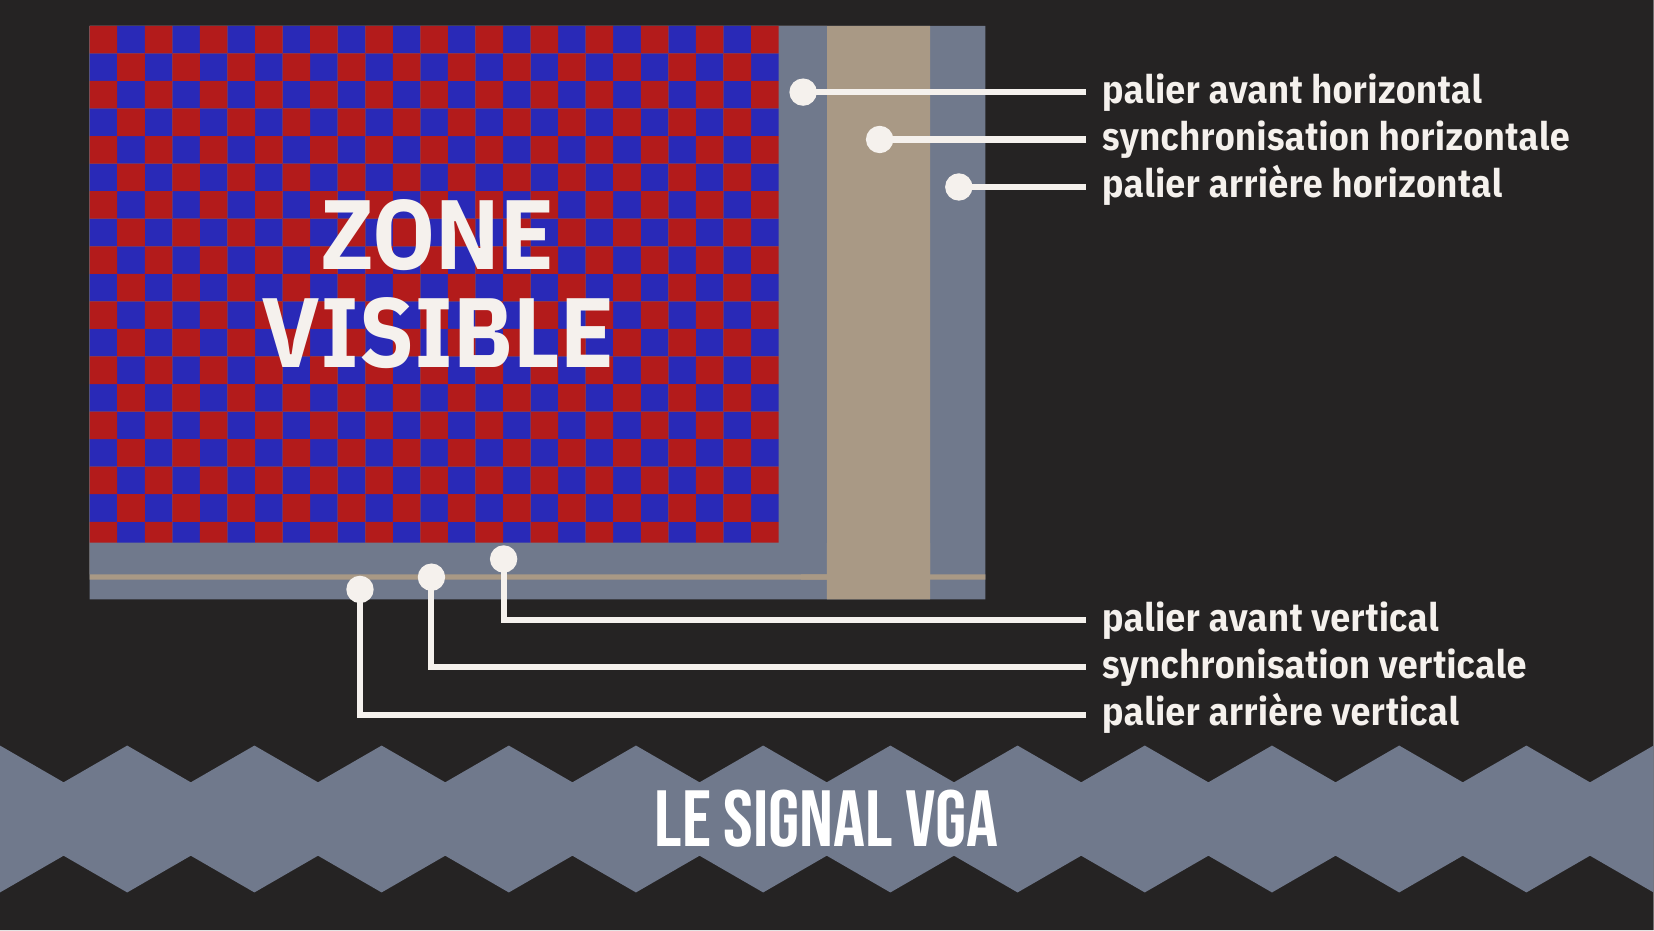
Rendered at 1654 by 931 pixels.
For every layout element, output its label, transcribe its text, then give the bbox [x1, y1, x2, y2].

picture [0, 0, 1654, 741]
title Le signal VGA [54, 768, 1600, 877]
